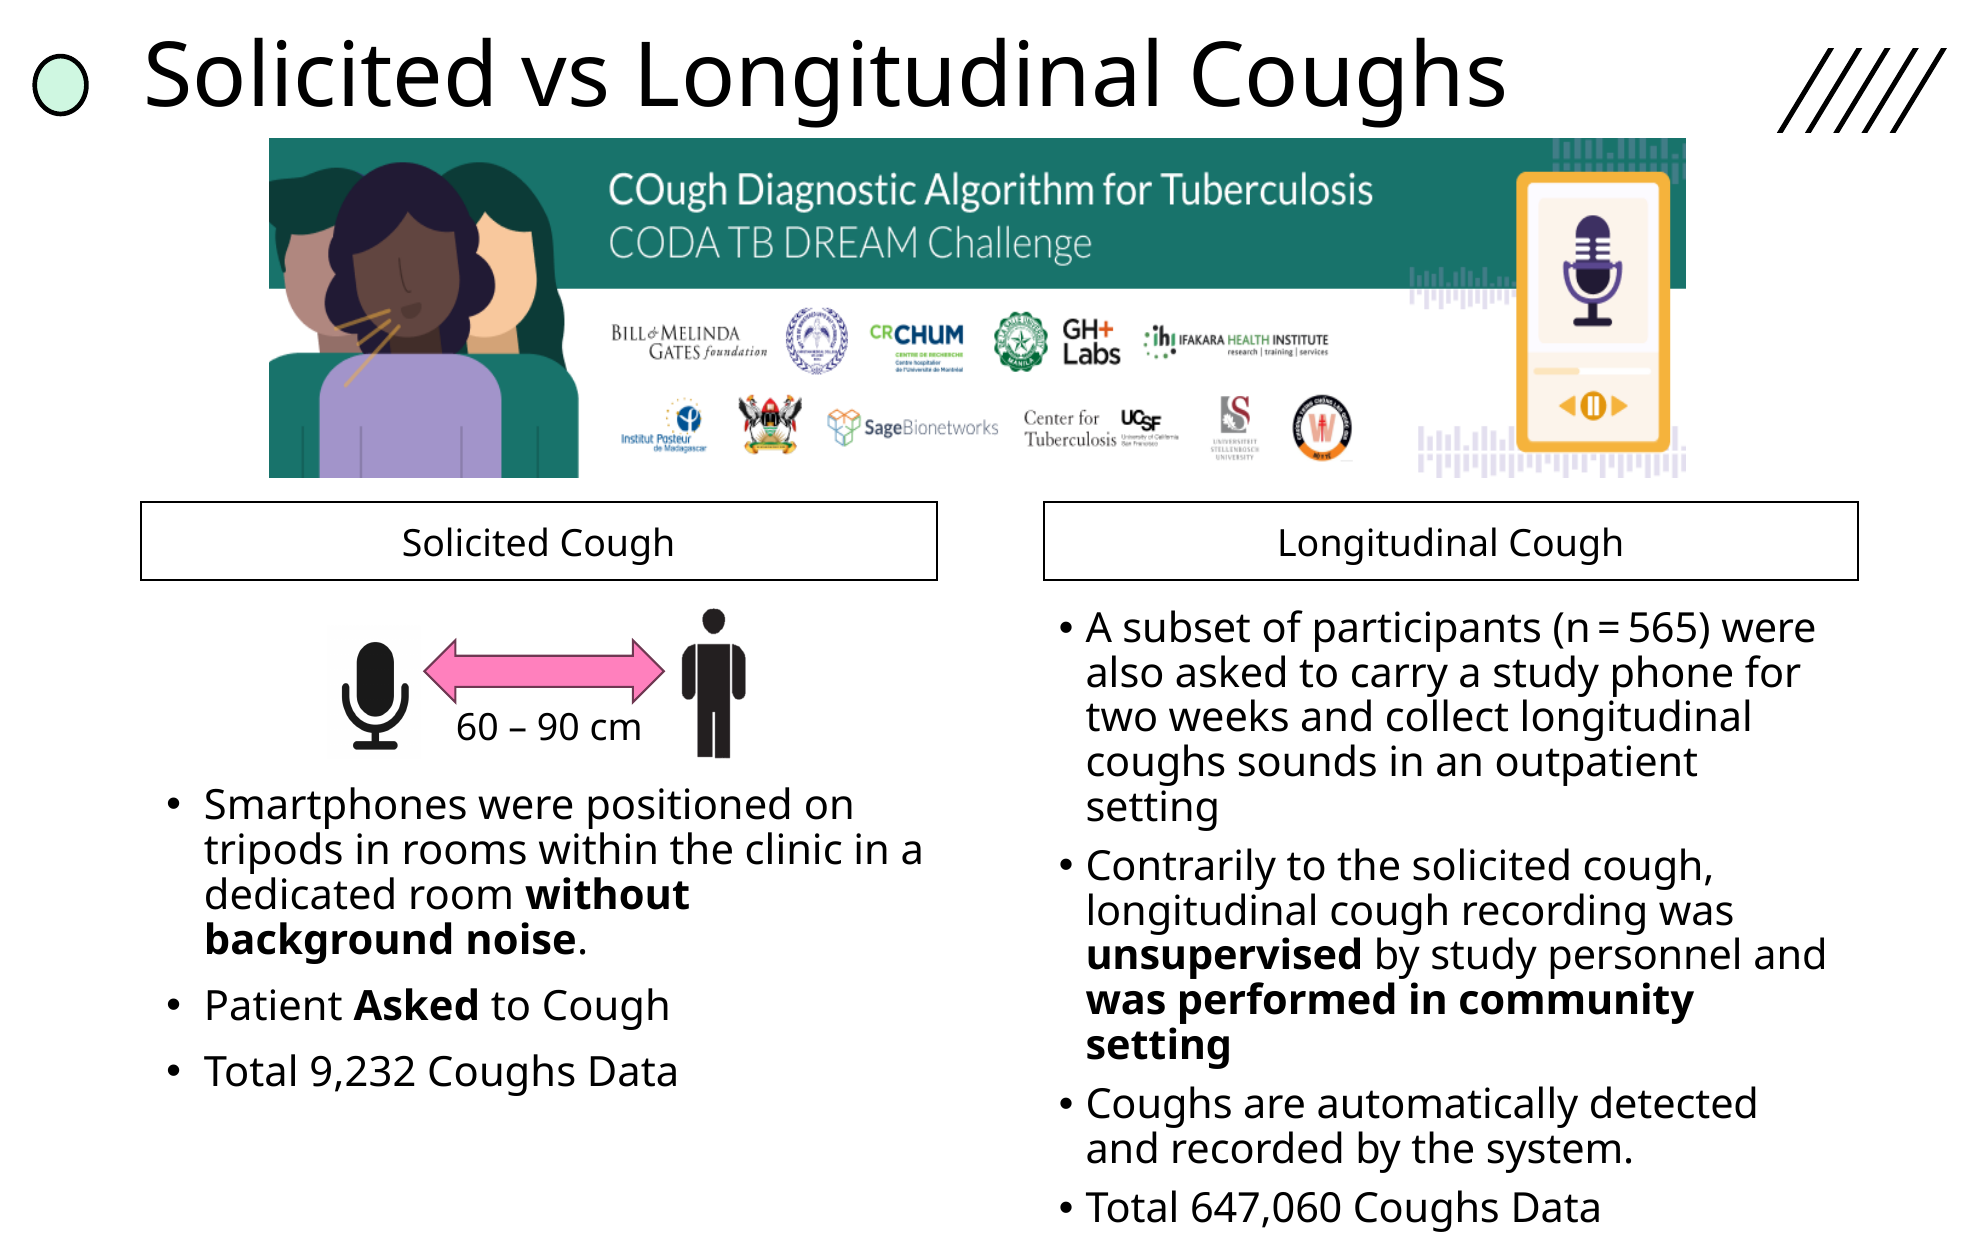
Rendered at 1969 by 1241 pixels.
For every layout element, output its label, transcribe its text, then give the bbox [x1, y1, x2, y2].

text_box A subset of participants (n = 565) were also asked to carry a study phone for two weeks and collect longitudinal coughs sounds in an outpatient setting Contrarily to the solicited cough, longitudinal cough recording was unsupervised by study personnel and was performed in community setting Coughs are automatically detected and recorded by the system. Total 647,060 Coughs Data [1044, 599, 1859, 1240]
title Solicited vs Longitudinal Coughs [128, 20, 1827, 134]
text_box Longitudinal Cough [1044, 502, 1859, 580]
picture [269, 138, 1686, 478]
text_box Solicited Cough [141, 502, 937, 580]
picture [677, 599, 751, 770]
text_box [424, 640, 664, 695]
text_box 60 – 90 cm [424, 695, 675, 756]
text_box Smartphones were positioned on tripods in rooms within the clinic in a dedicated room without background noise. Patient Asked to Cough Total 9,232 Coughs Data [151, 775, 947, 1129]
picture [327, 625, 421, 759]
